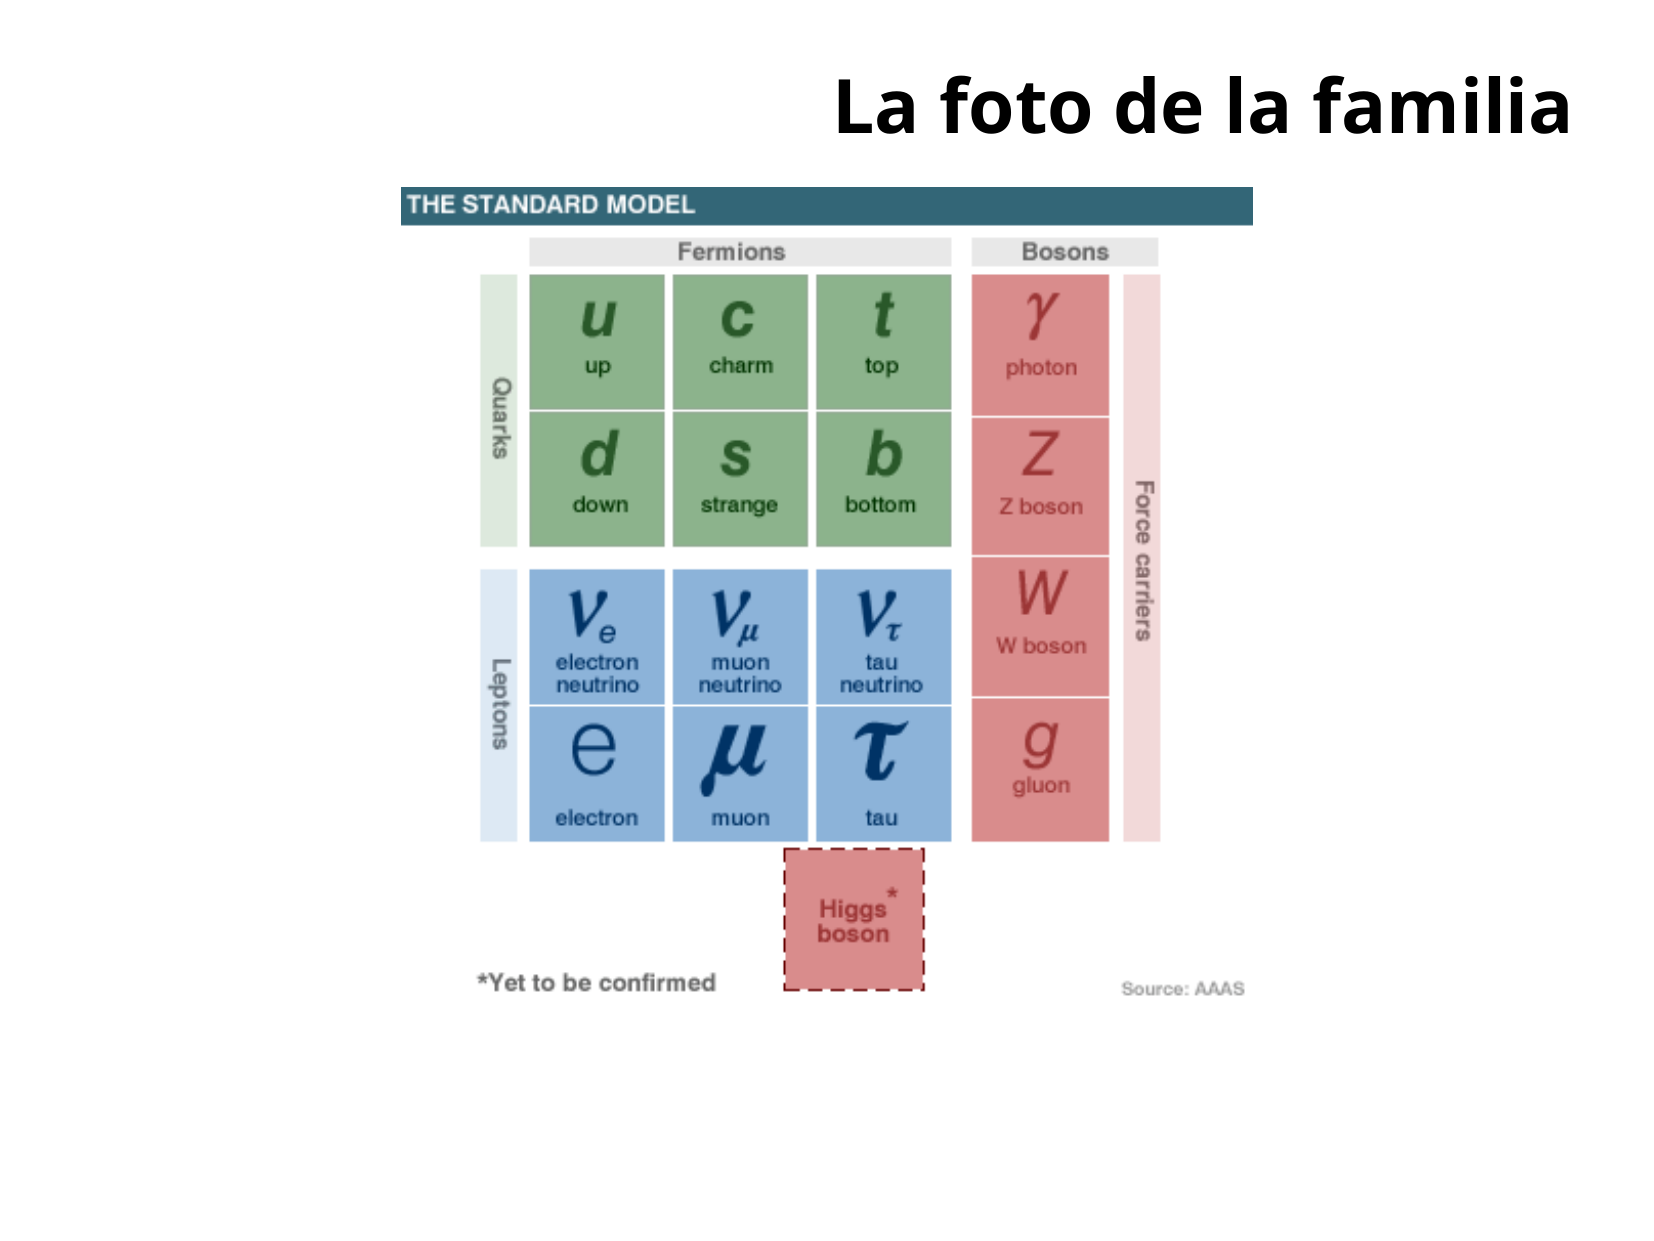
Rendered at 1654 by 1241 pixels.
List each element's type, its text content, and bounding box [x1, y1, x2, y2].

picture [401, 187, 1253, 1007]
title La foto de la familia [86, 49, 1575, 151]
